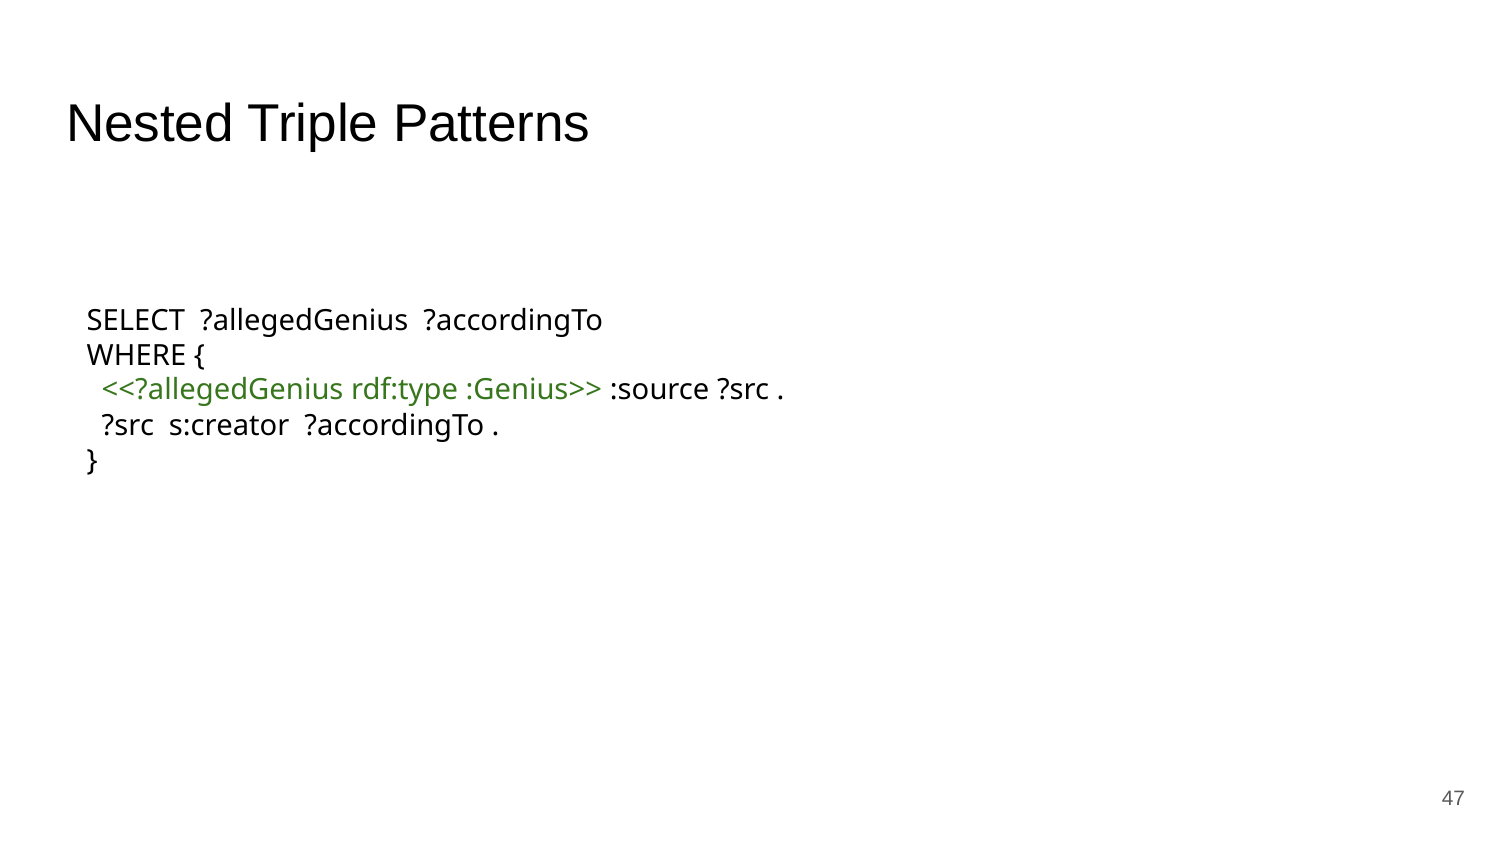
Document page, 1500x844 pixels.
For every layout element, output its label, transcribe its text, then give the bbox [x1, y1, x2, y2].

text_box SELECT ?allegedGenius ?accordingTo WHERE { <<?allegedGenius rdf:type :Genius>> :source ?src . ?src s:creator ?accordingTo . } [71, 285, 870, 491]
title Nested Triple Patterns [51, 72, 1449, 167]
slide_number <number> [1389, 764, 1480, 830]
